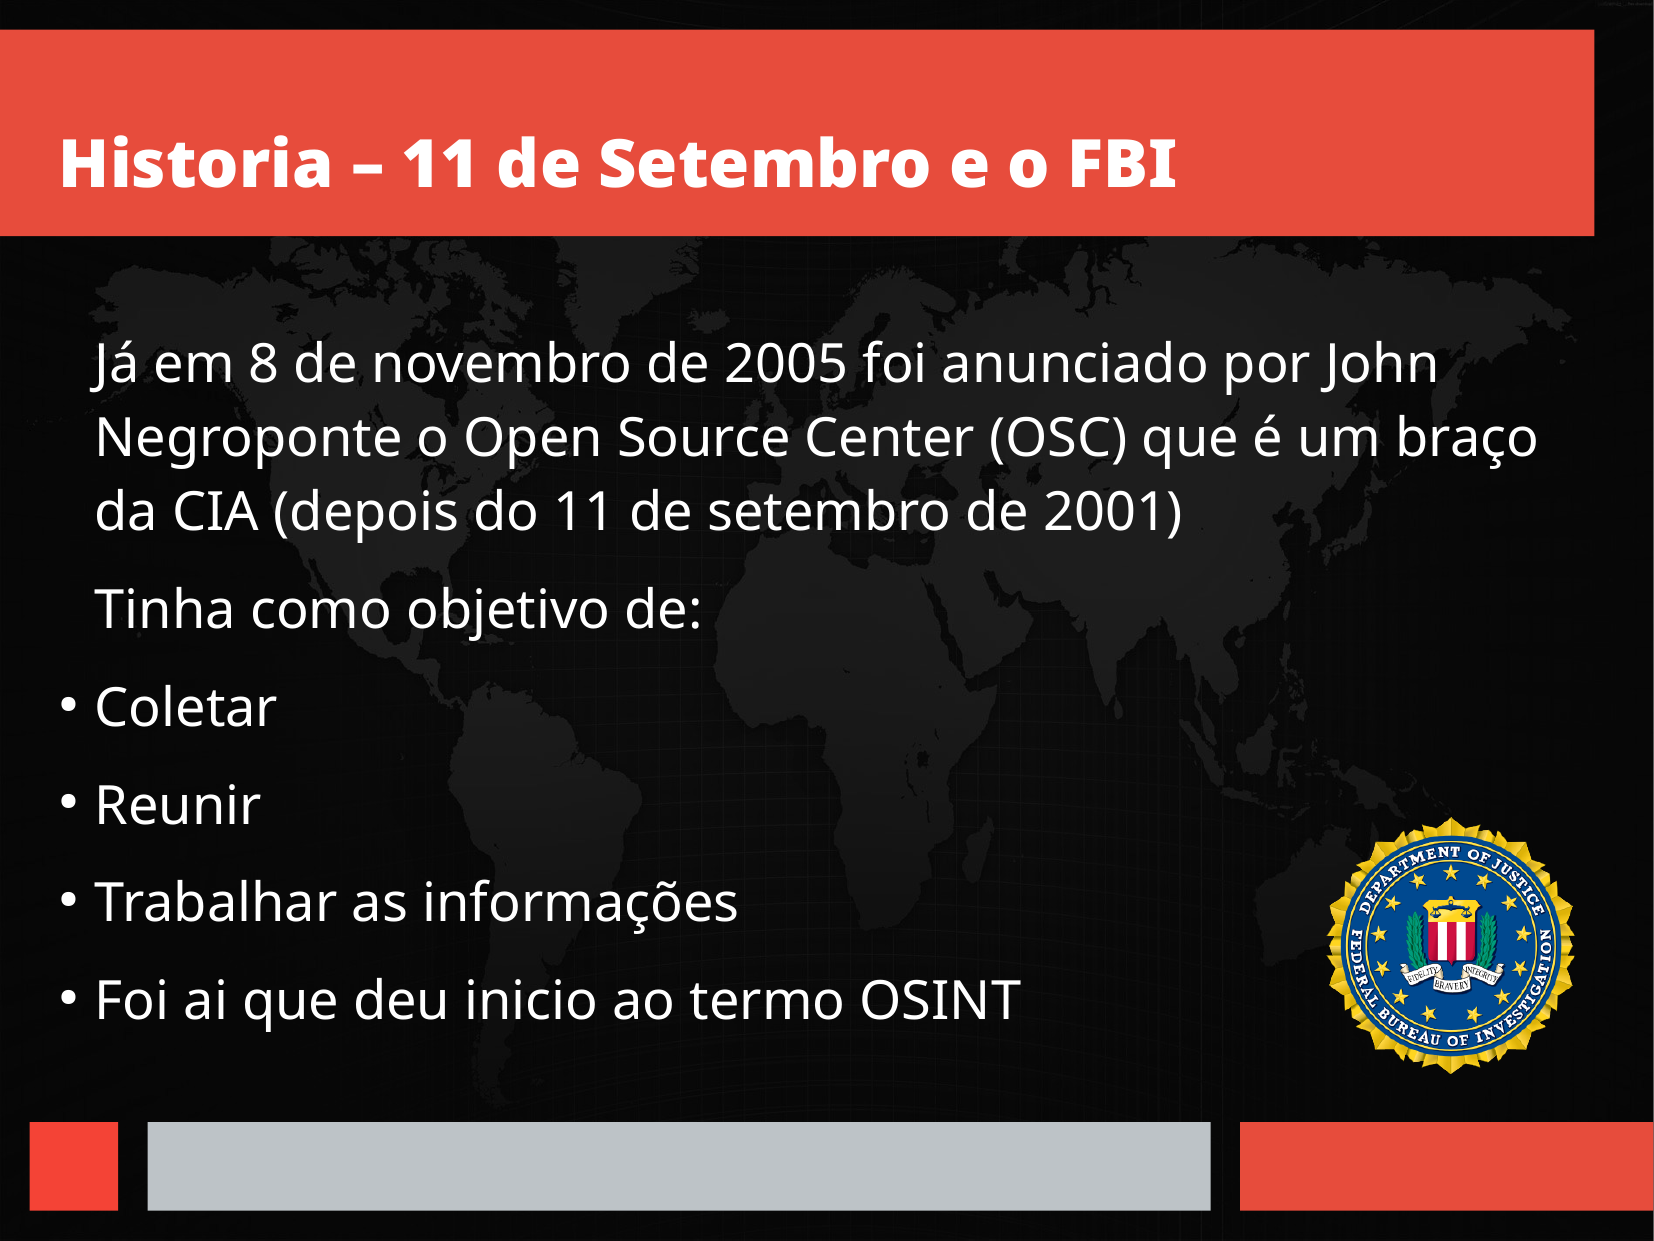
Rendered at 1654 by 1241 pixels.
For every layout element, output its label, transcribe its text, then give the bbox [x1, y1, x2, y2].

title Historia – 11 de Setembro e o FBI [59, 59, 1595, 207]
picture [0, 0, 1654, 1241]
list Já em 8 de novembro de 2005 foi anunciado por John Negroponte o Open Source Center (OSC) que é um braço da CIA (depois do 11 de setembro de 2001) Tinha como objetivo de: Coletar Reunir Trabalhar as informações Foi ai que deu inicio ao termo OSINT [59, 324, 1565, 1093]
